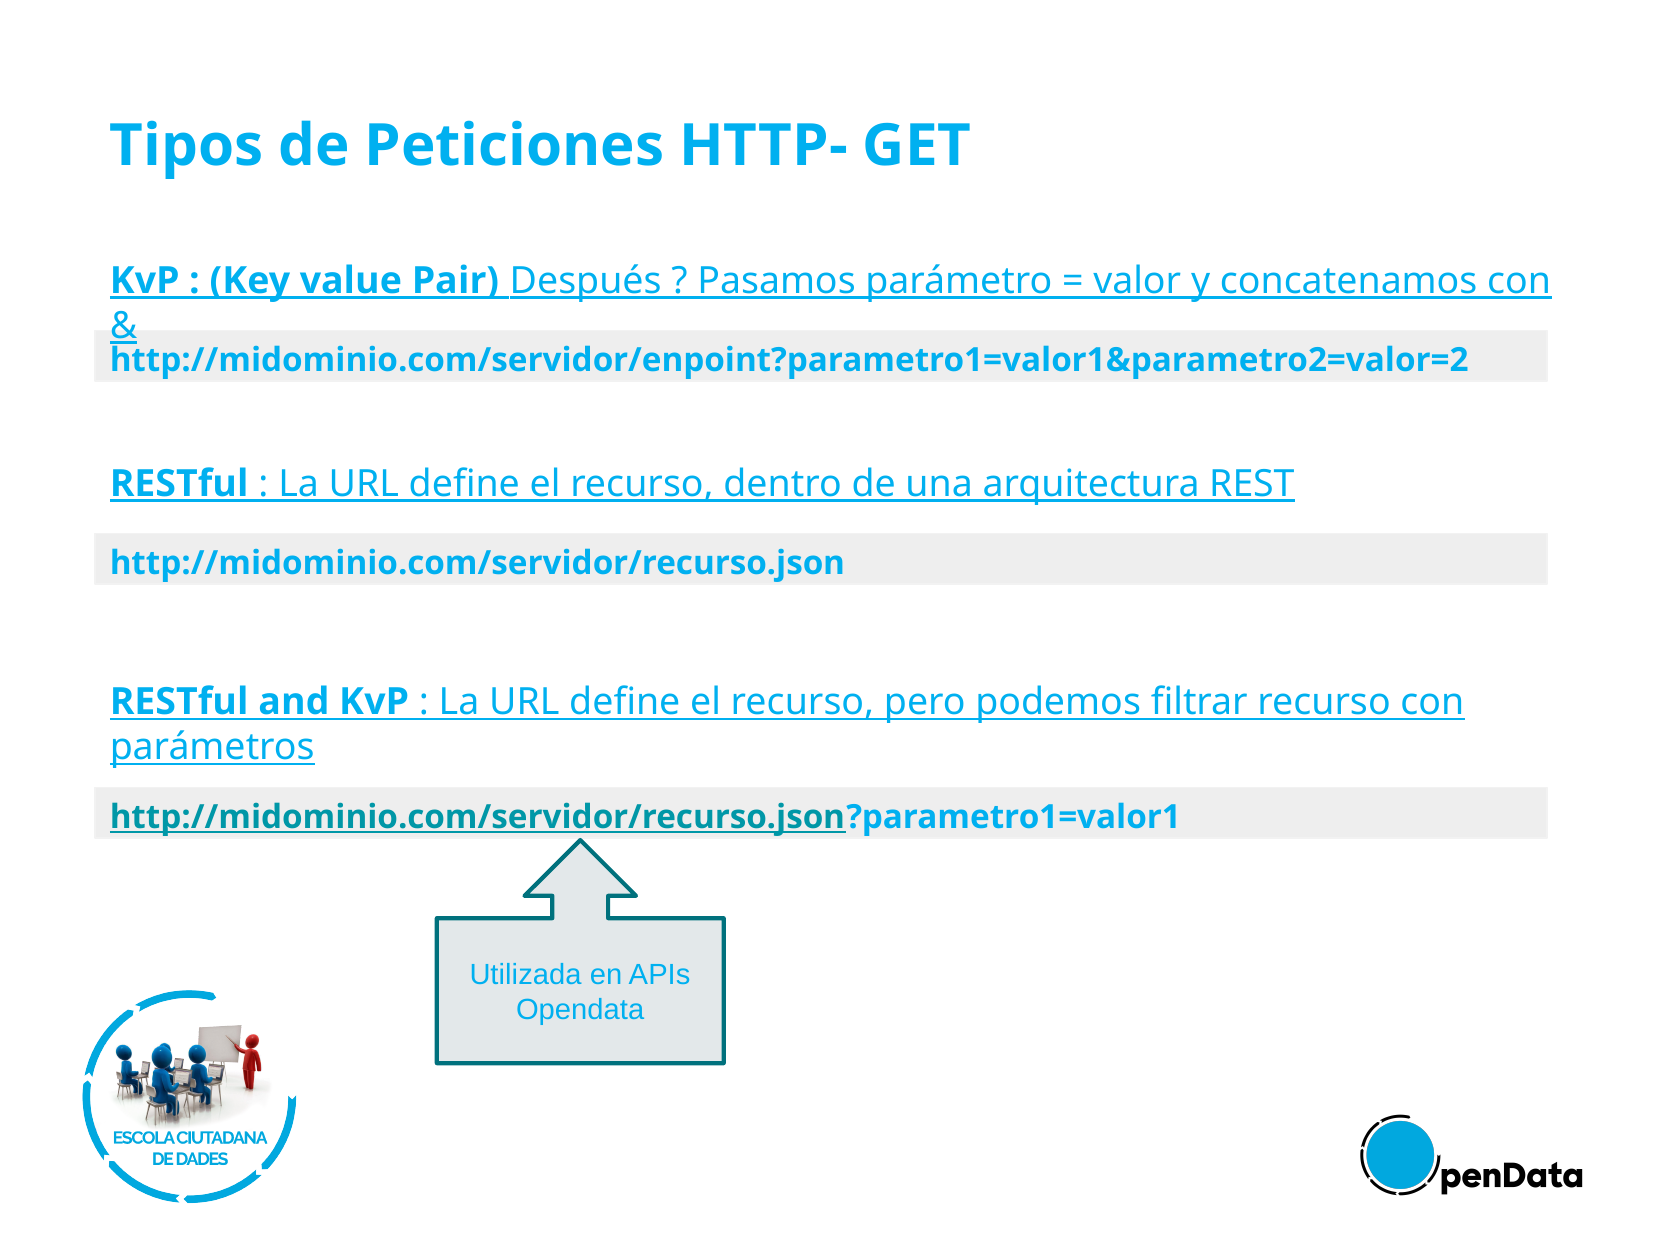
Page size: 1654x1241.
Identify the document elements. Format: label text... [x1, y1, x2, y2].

text_box RESTful : La URL define el recurso, dentro de una arquitectura REST [94, 451, 1577, 507]
text_box Tipos de Peticiones HTTP- GET [94, 99, 1577, 156]
text_box RESTful and KvP : La URL define el recurso, pero podemos filtrar recurso con parámetros [94, 669, 1577, 726]
picture [45, 953, 333, 1241]
text_box http://midominio.com/servidor/recurso.json?parametro1=valor1 [94, 787, 1547, 838]
text_box Utilizada en APIs Opendata [436, 840, 724, 1064]
text_box KvP : (Key value Pair) Después ? Pasamos parámetro = valor y concatenamos con & [94, 248, 1577, 304]
text_box http://midominio.com/servidor/enpoint?parametro1=valor1&parametro2=valor=2 [94, 330, 1547, 381]
picture [1354, 1108, 1600, 1206]
text_box http://midominio.com/servidor/recurso.json [94, 533, 1547, 584]
